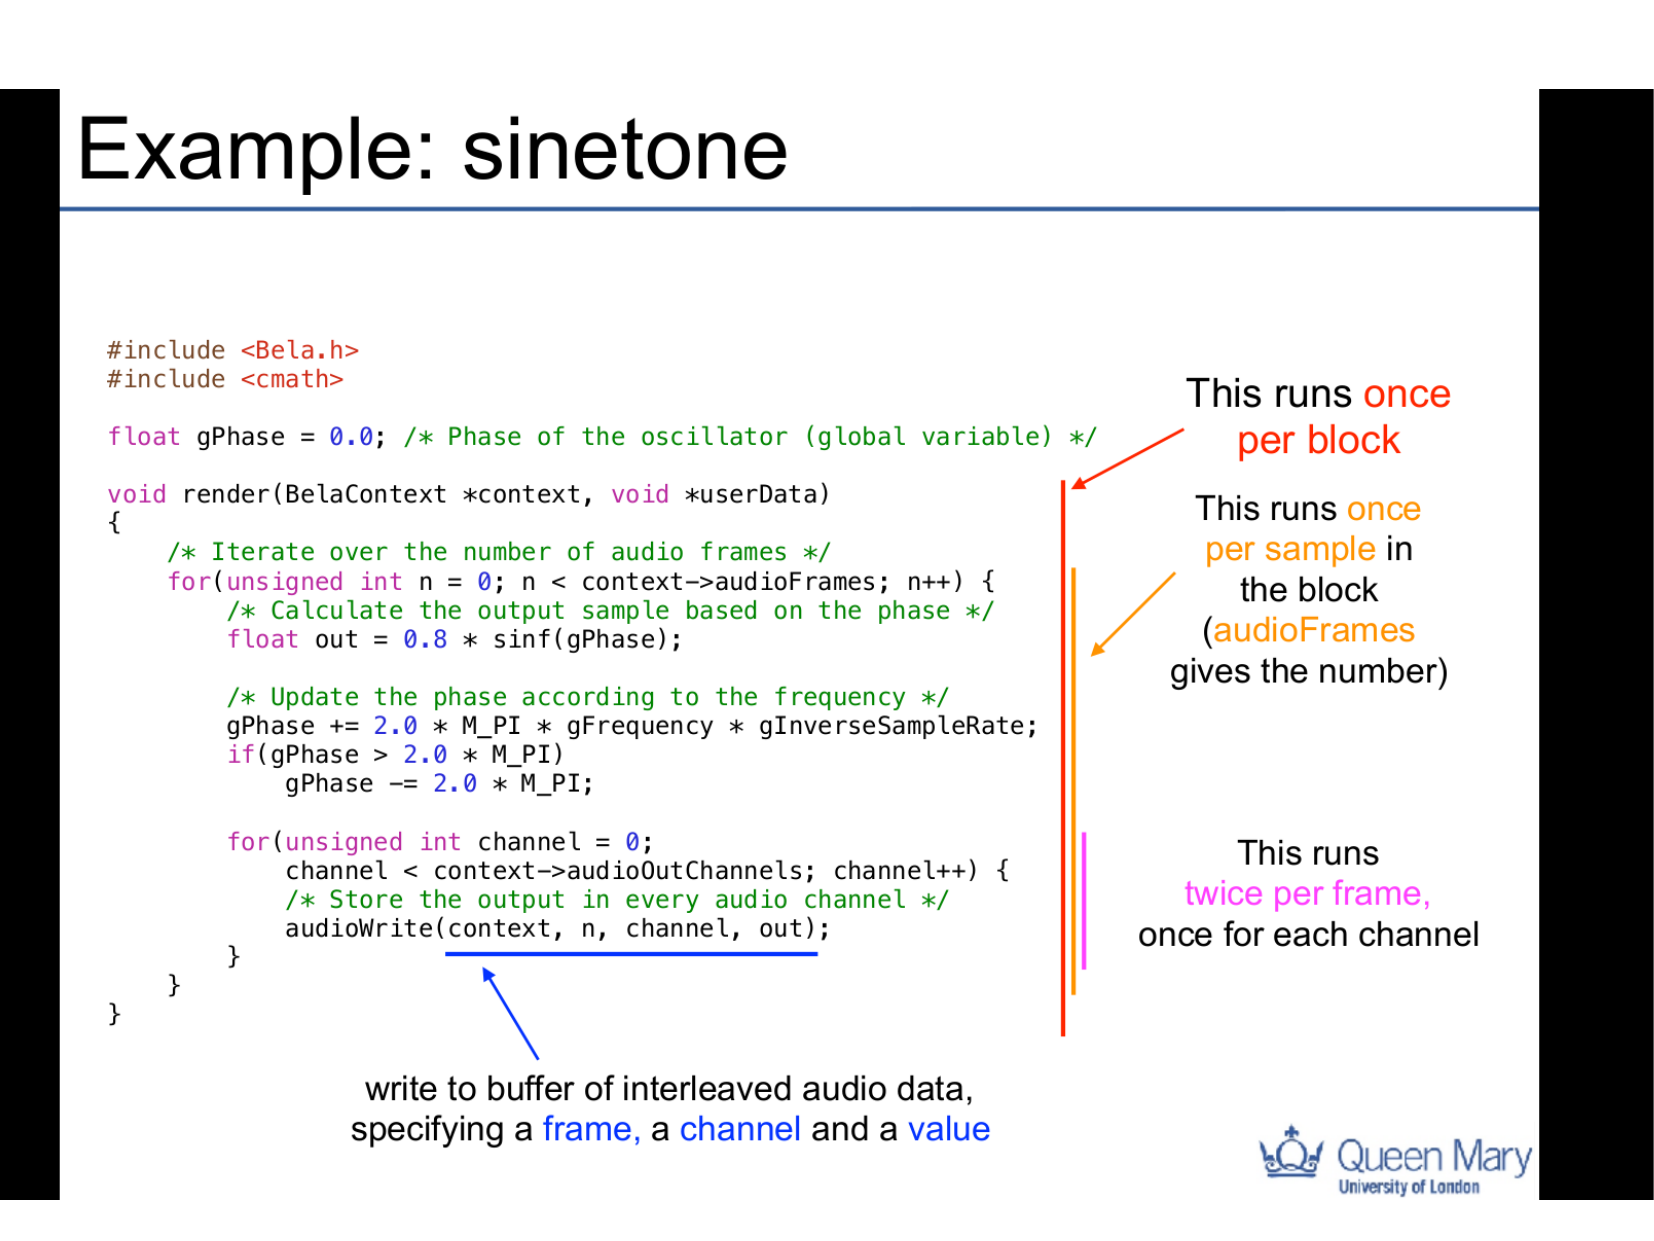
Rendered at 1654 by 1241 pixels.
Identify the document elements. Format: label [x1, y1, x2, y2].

picture [0, 89, 1654, 1201]
